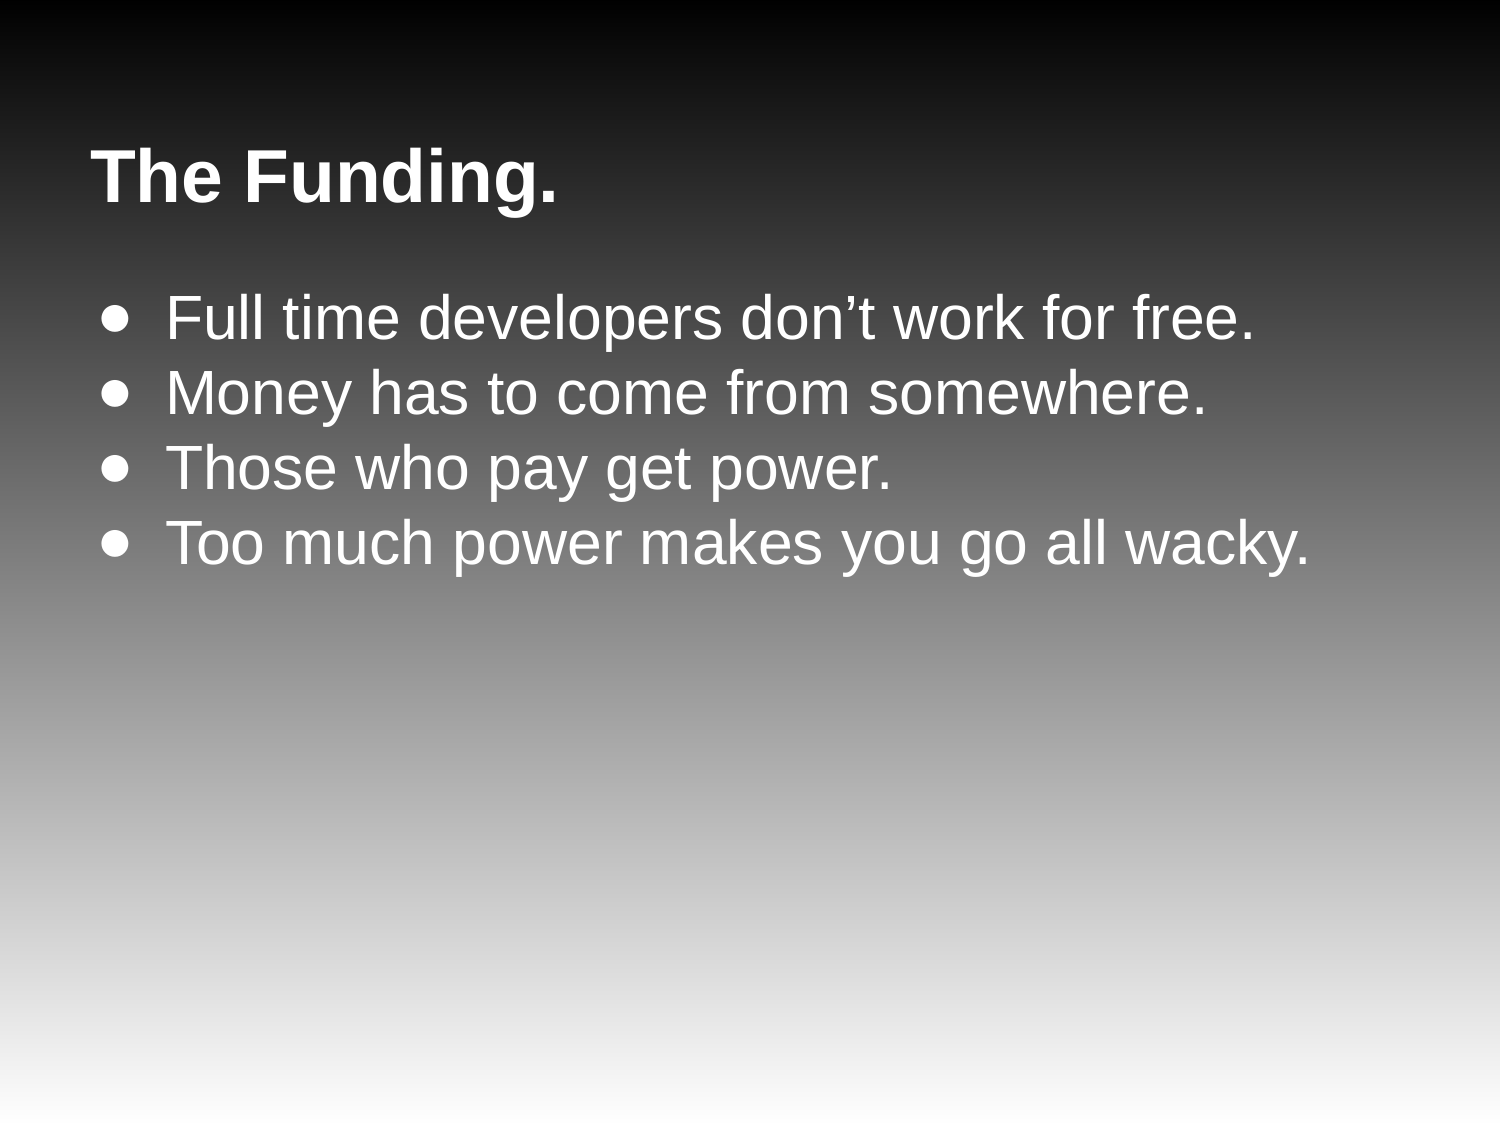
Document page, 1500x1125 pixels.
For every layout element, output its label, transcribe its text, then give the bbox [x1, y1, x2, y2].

title The Funding. [75, 45, 1425, 233]
list Full time developers don’t work for free. Money has to come from somewhere. Those who pay get power. Too much power makes you go all wacky. [75, 262, 1425, 1078]
